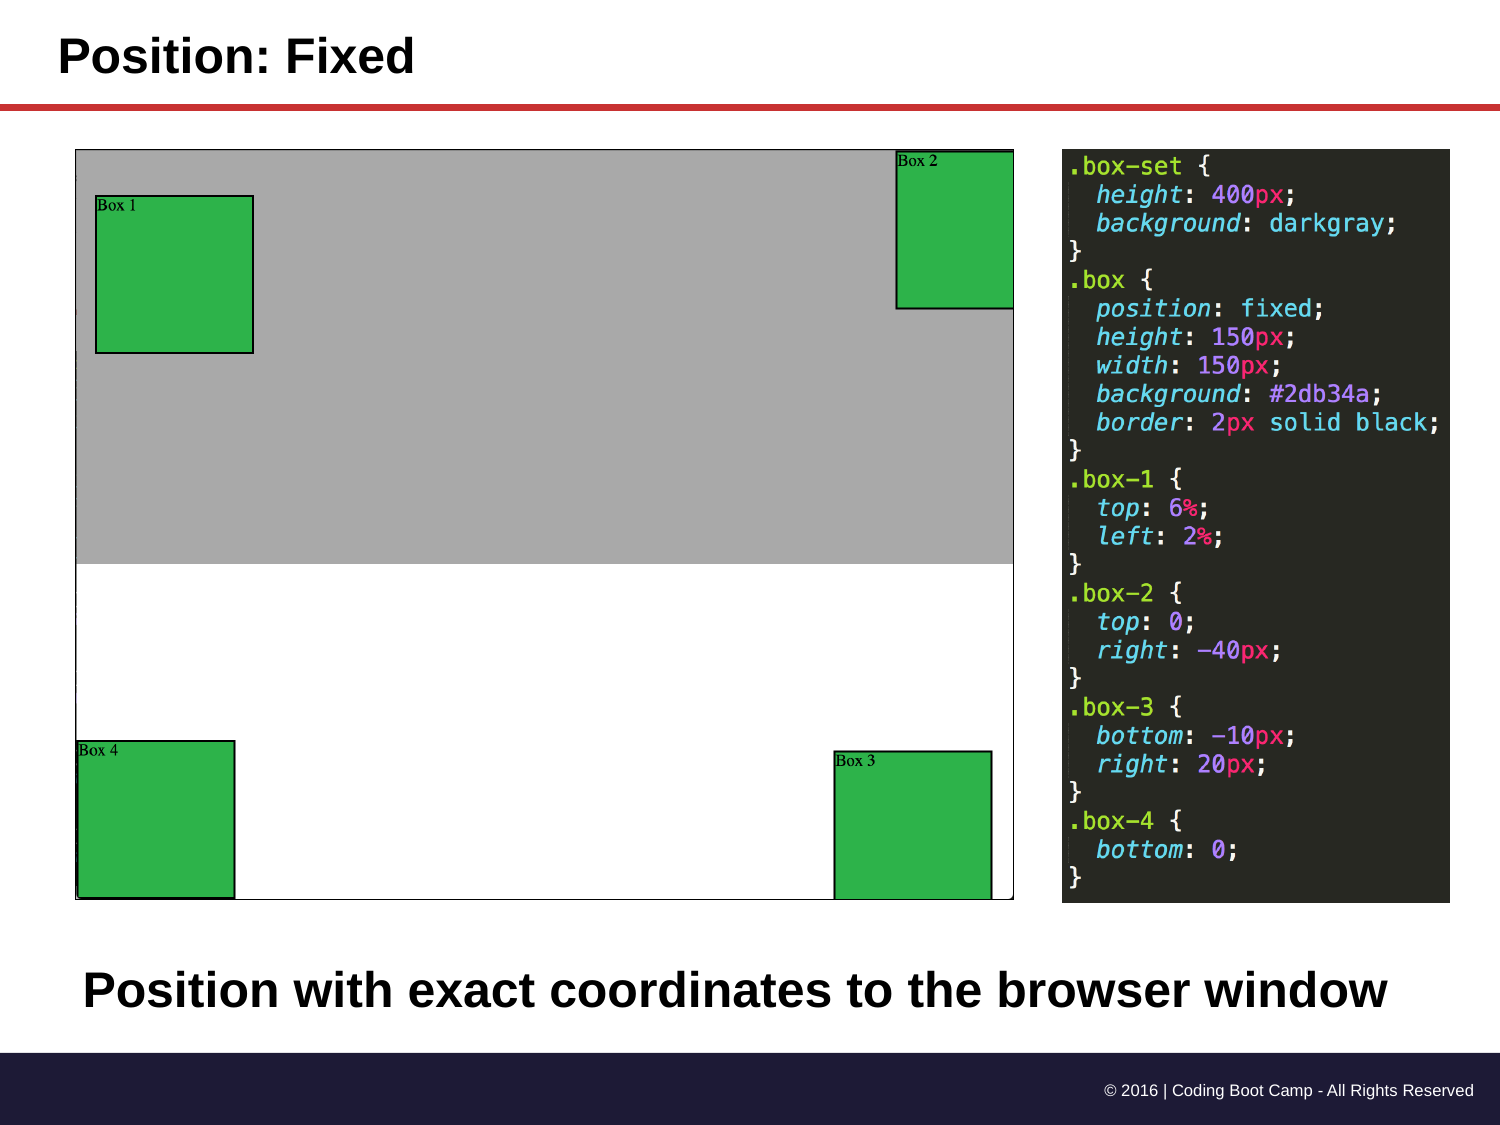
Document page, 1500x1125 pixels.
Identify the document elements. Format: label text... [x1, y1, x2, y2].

text_box Position with exact coordinates to the browser window [74, 949, 1500, 1025]
picture [1062, 149, 1450, 903]
picture [75, 149, 1014, 900]
text_box Position: Fixed [50, 16, 913, 91]
